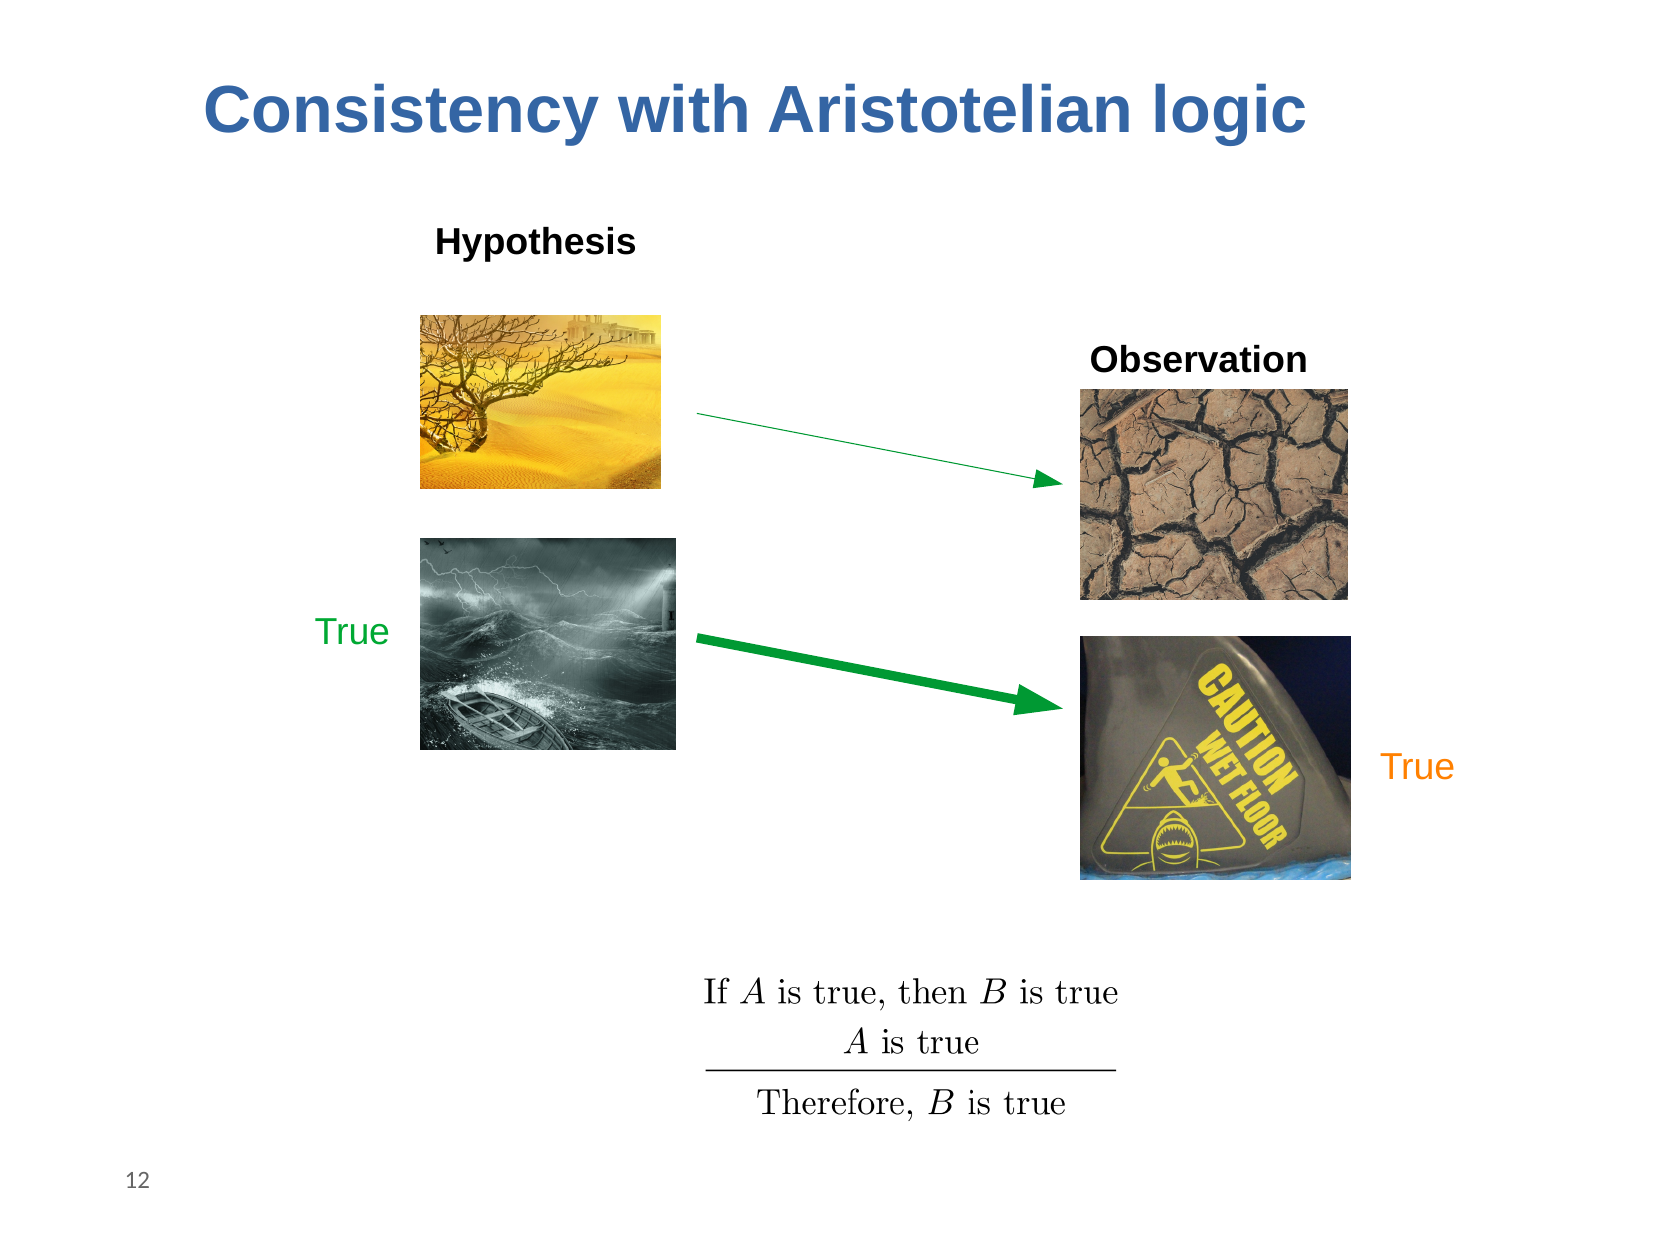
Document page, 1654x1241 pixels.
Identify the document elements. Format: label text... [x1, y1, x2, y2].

text_box True [1365, 738, 1471, 796]
text_box Hypothesis [420, 212, 652, 270]
text_box Observation [1074, 330, 1324, 388]
picture [1080, 389, 1348, 601]
title Consistency with Aristotelian logic [147, 5, 1365, 213]
picture [690, 959, 1131, 1128]
text_box True [299, 603, 406, 661]
picture [420, 538, 676, 751]
picture [420, 315, 661, 489]
picture [1080, 636, 1351, 880]
